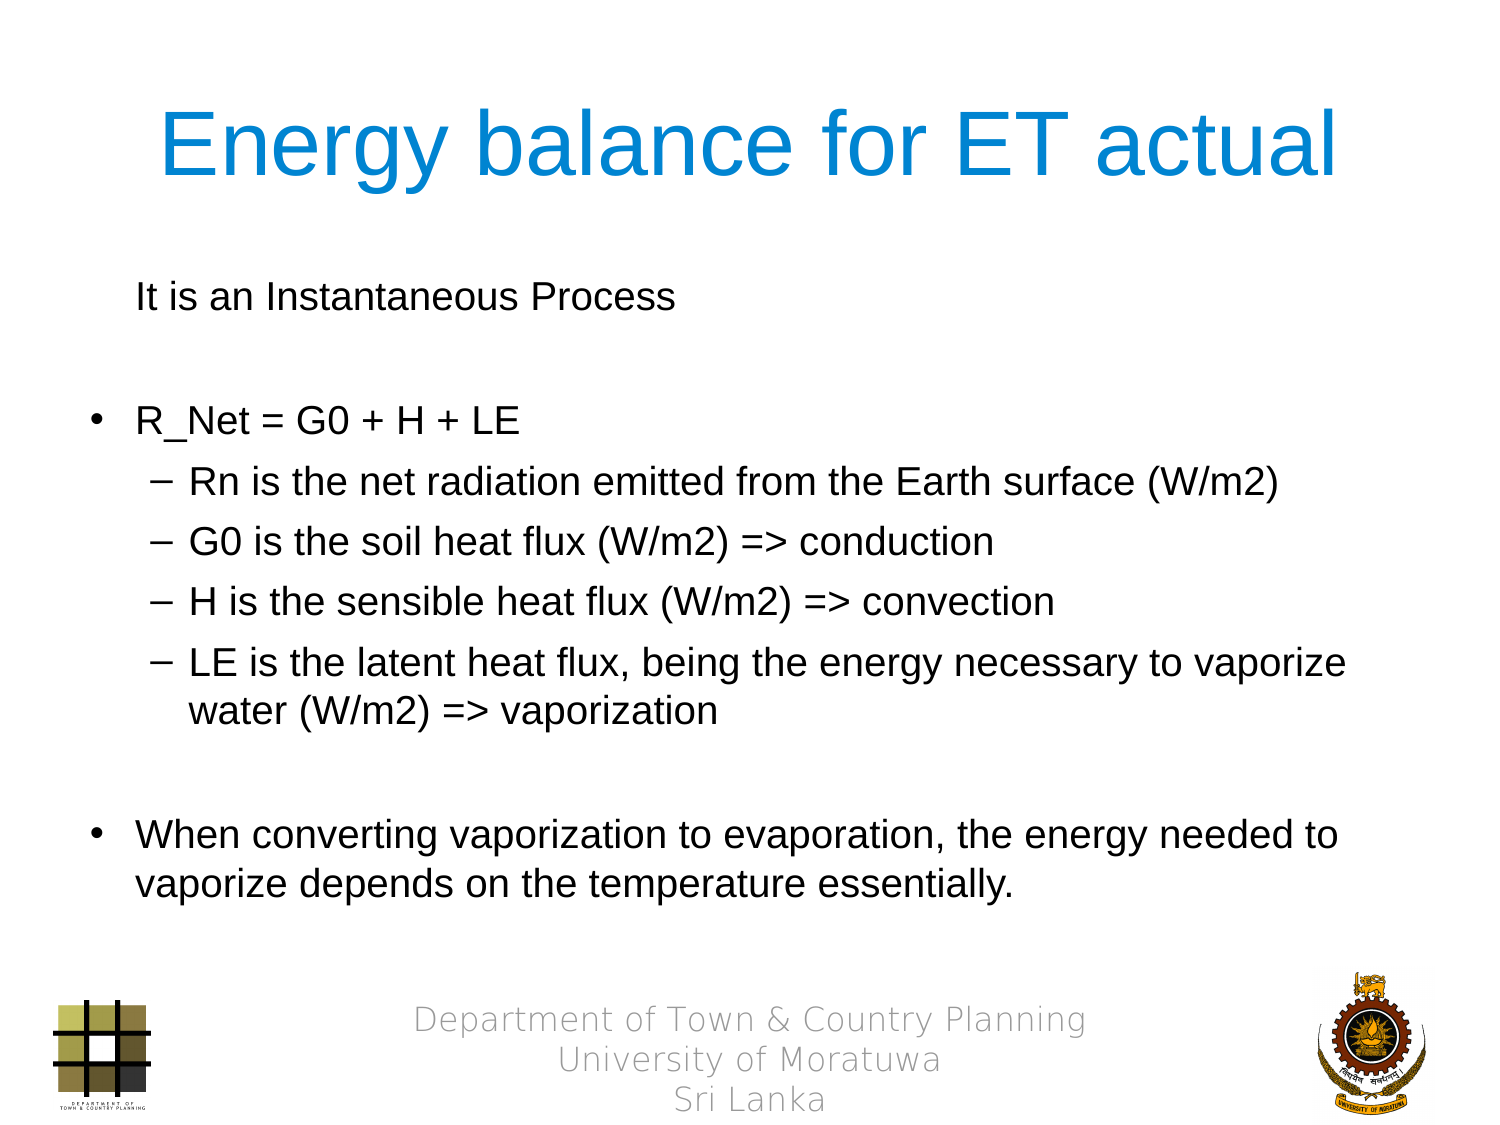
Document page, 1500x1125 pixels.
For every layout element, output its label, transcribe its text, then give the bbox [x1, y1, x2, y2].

title Energy balance for ET actual [75, 45, 1426, 233]
picture [53, 1000, 151, 1110]
list It is an Instantaneous Process R_Net = G0 + H + LE Rn is the net radiation emitted from the Earth surface (W/m2) G0 is the soil heat flux (W/m2) => conduction H is the sensible heat flux (W/m2) => convection LE is the latent heat flux, being the energy necessary to vaporize water (W/m2) => vaporization When converting vaporization to evaporation, the energy needed to vaporize depends on the temperature essentially. [75, 262, 1426, 916]
picture [1312, 966, 1435, 1125]
